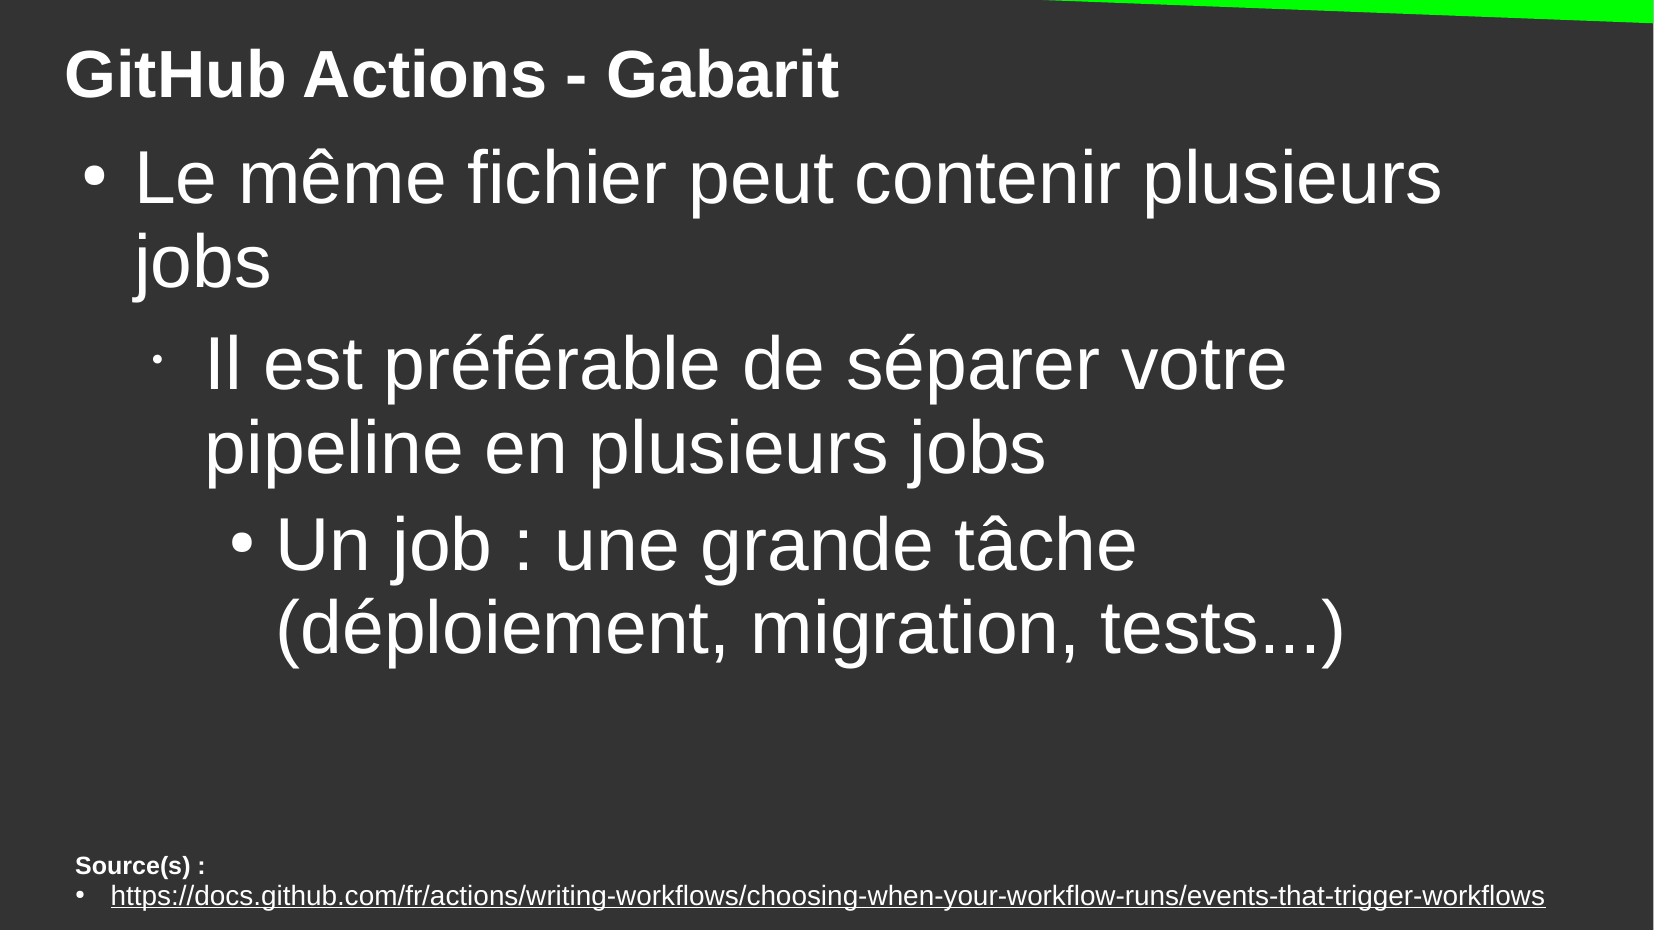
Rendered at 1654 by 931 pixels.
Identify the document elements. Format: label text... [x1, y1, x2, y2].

text_box Source(s) : https://docs.github.com/fr/actions/writing-workflows/choosing-when-your-workflow-runs/events-that-trigger-workflows [60, 844, 1607, 919]
title GitHub Actions - Gabarit [64, 37, 1105, 119]
text_box [1042, 0, 1654, 24]
list Le même fichier peut contenir plusieurs jobs Il est préférable de séparer votre pipeline en plusieurs jobs Un job : une grande tâche (déploiement, migration, tests...) [63, 135, 1542, 686]
